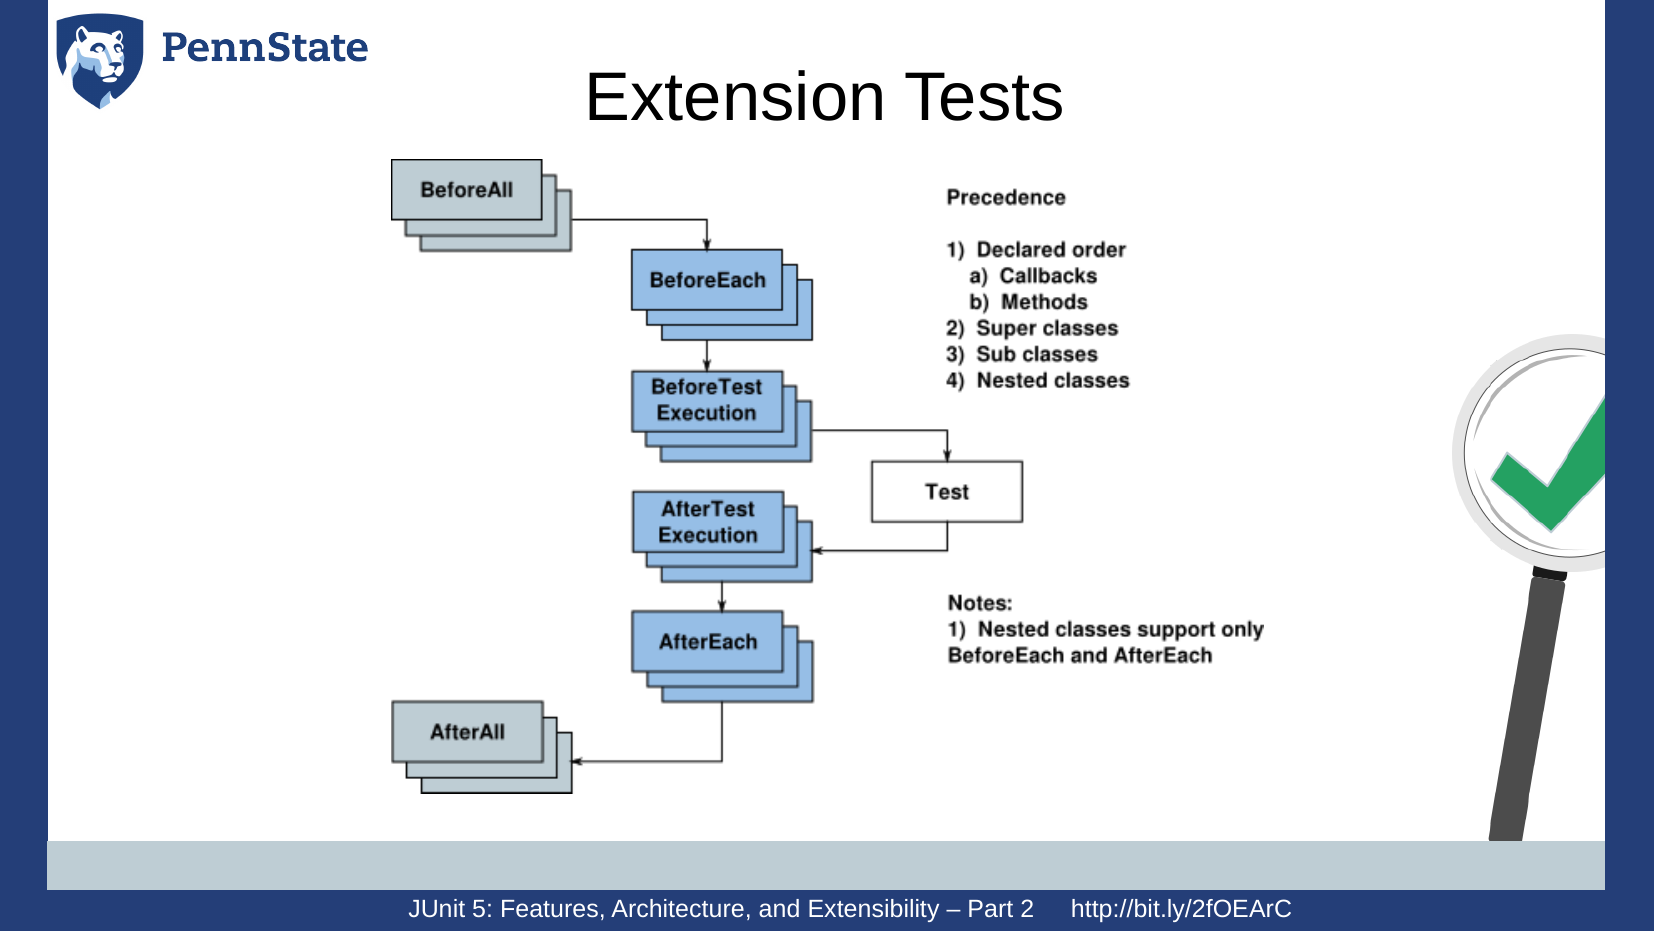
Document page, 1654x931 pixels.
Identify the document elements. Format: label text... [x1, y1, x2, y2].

picture [1452, 334, 1605, 841]
picture [391, 159, 1264, 794]
picture [48, 0, 411, 152]
title Extension Tests [60, 19, 1591, 175]
